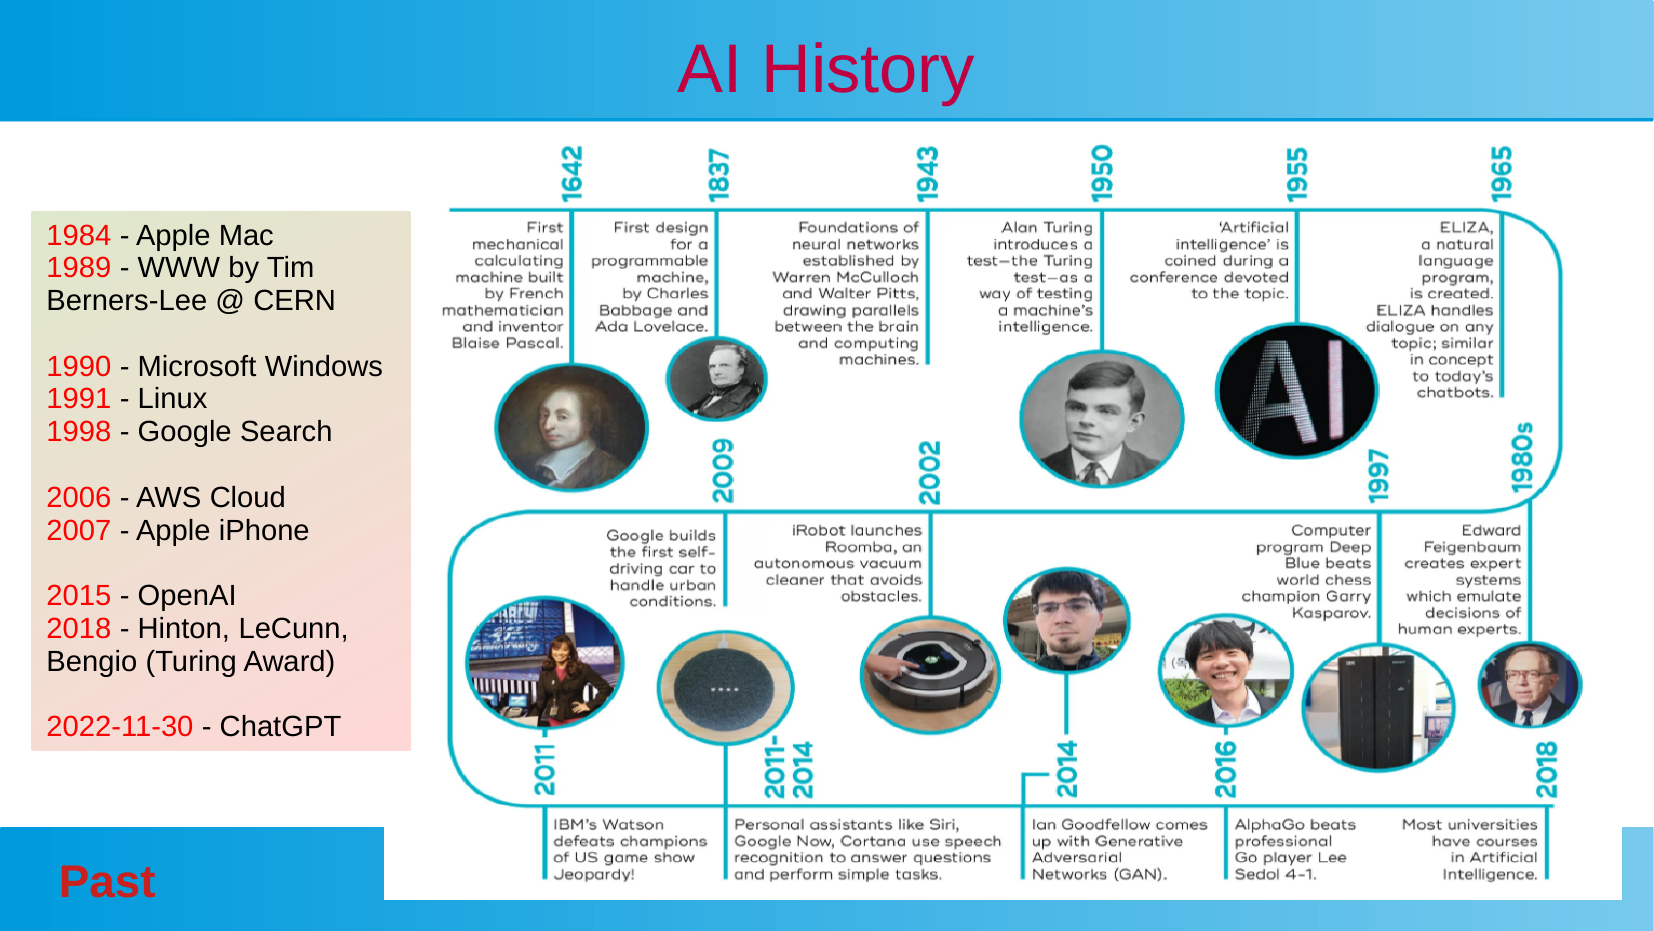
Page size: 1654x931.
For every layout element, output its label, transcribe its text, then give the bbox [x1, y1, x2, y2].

text_box 1984 - Apple Mac 1989 - WWW by Tim Berners-Lee @ CERN 1990 - Microsoft Windows 1991 - Linux 1998 - Google Search 2006 - AWS Cloud 2007 - Apple iPhone 2015 - OpenAI 2018 - Hinton, LeCunn, Bengio (Turing Award) 2022-11-30 - ChatGPT [31, 211, 411, 751]
title AI History [59, 29, 1595, 108]
picture [384, 125, 1622, 901]
